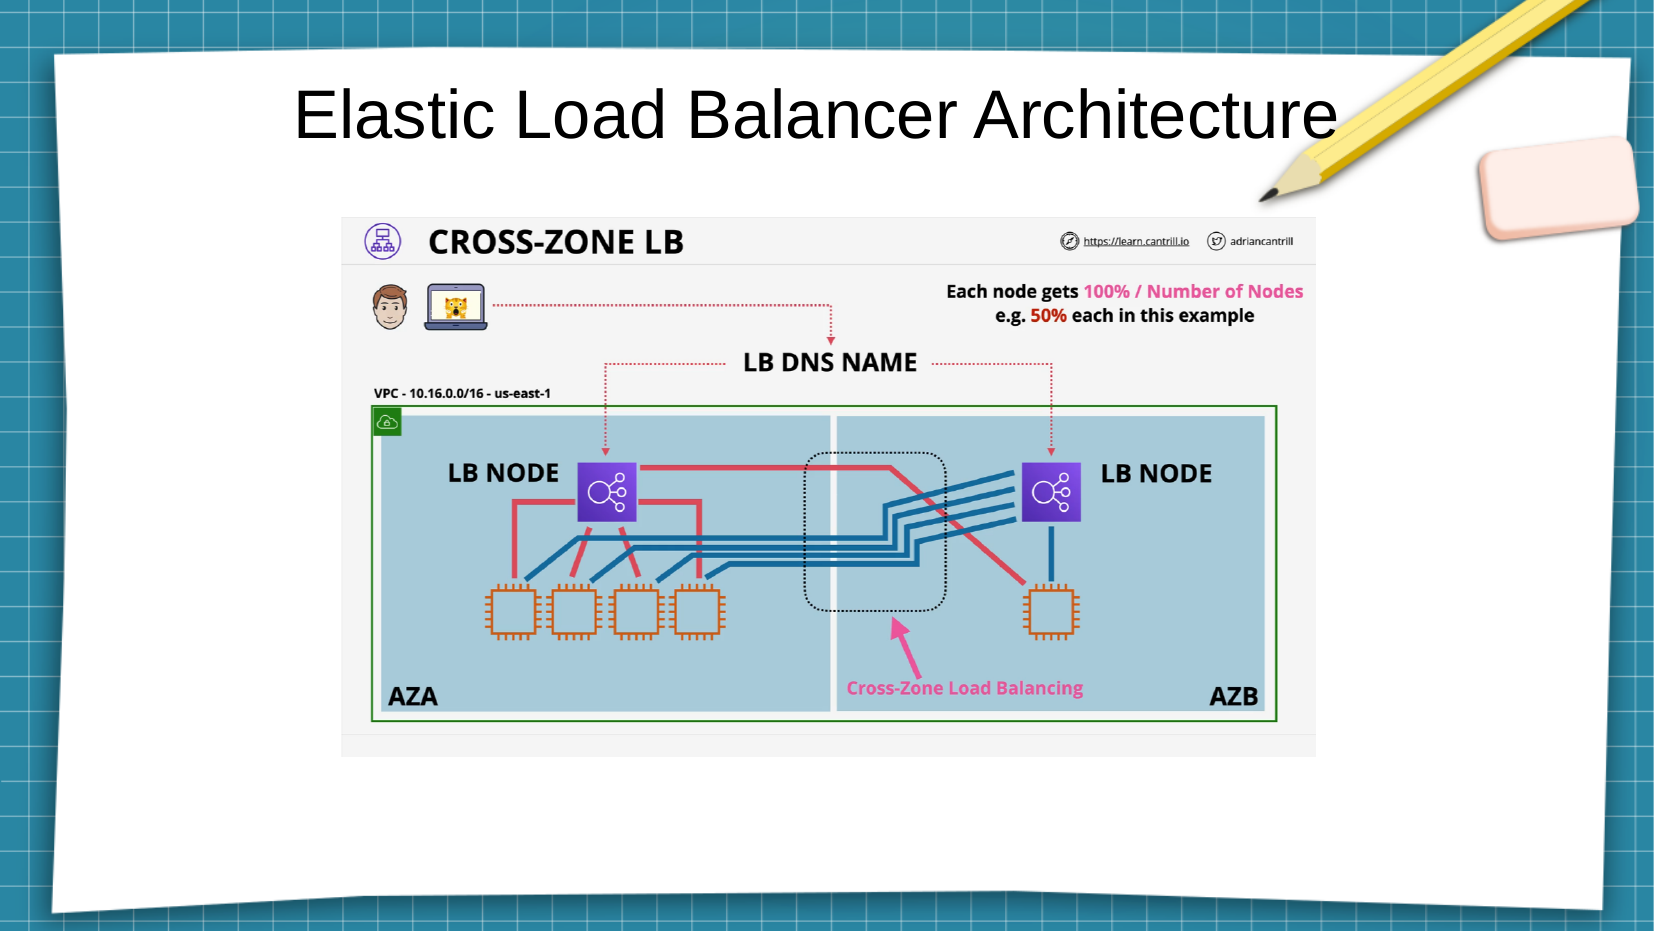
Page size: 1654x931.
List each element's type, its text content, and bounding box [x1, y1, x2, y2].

picture [0, 0, 1654, 931]
title Elastic Load Balancer Architecture [82, 37, 1571, 193]
